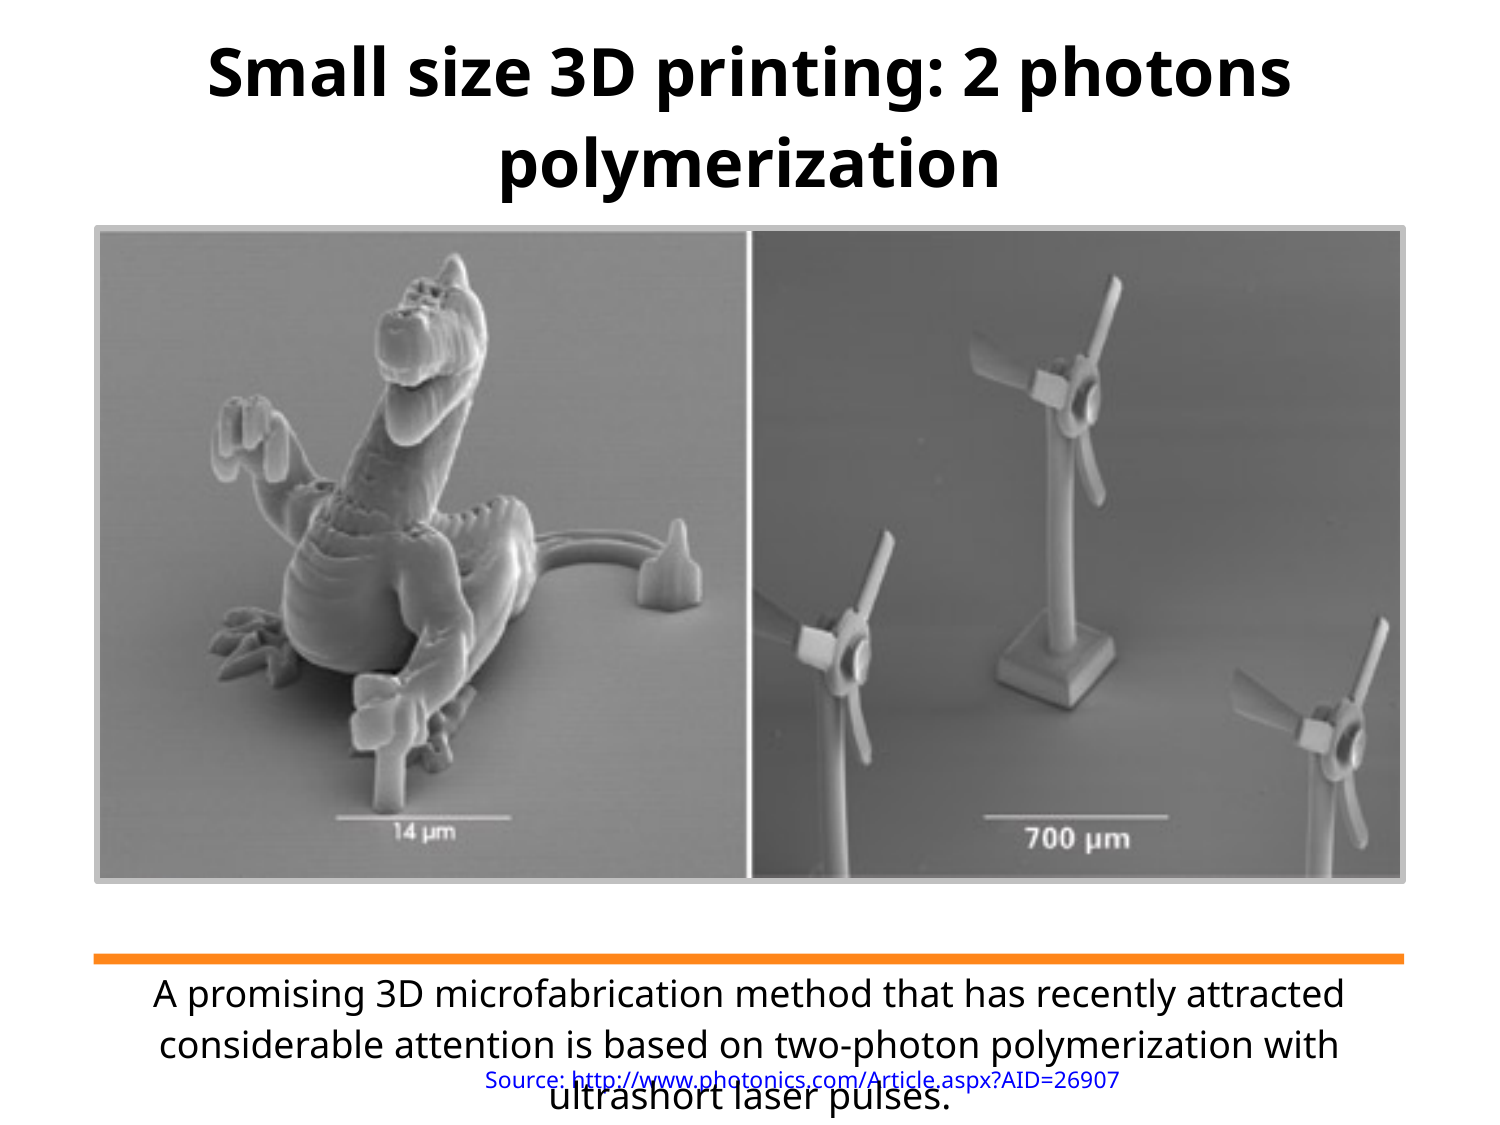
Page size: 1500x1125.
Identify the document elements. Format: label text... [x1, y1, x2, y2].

text_box A promising 3D microfabrication method that has recently attracted considerable attention is based on two-photon polymerization with ultrashort laser pulses. [70, 960, 1430, 1064]
picture [0, 0, 1500, 1125]
title Small size 3D printing: 2 photons polymerization [44, 44, 1456, 188]
text_box Source: http://www.photonics.com/Article.aspx?AID=26907 [470, 1064, 1030, 1097]
